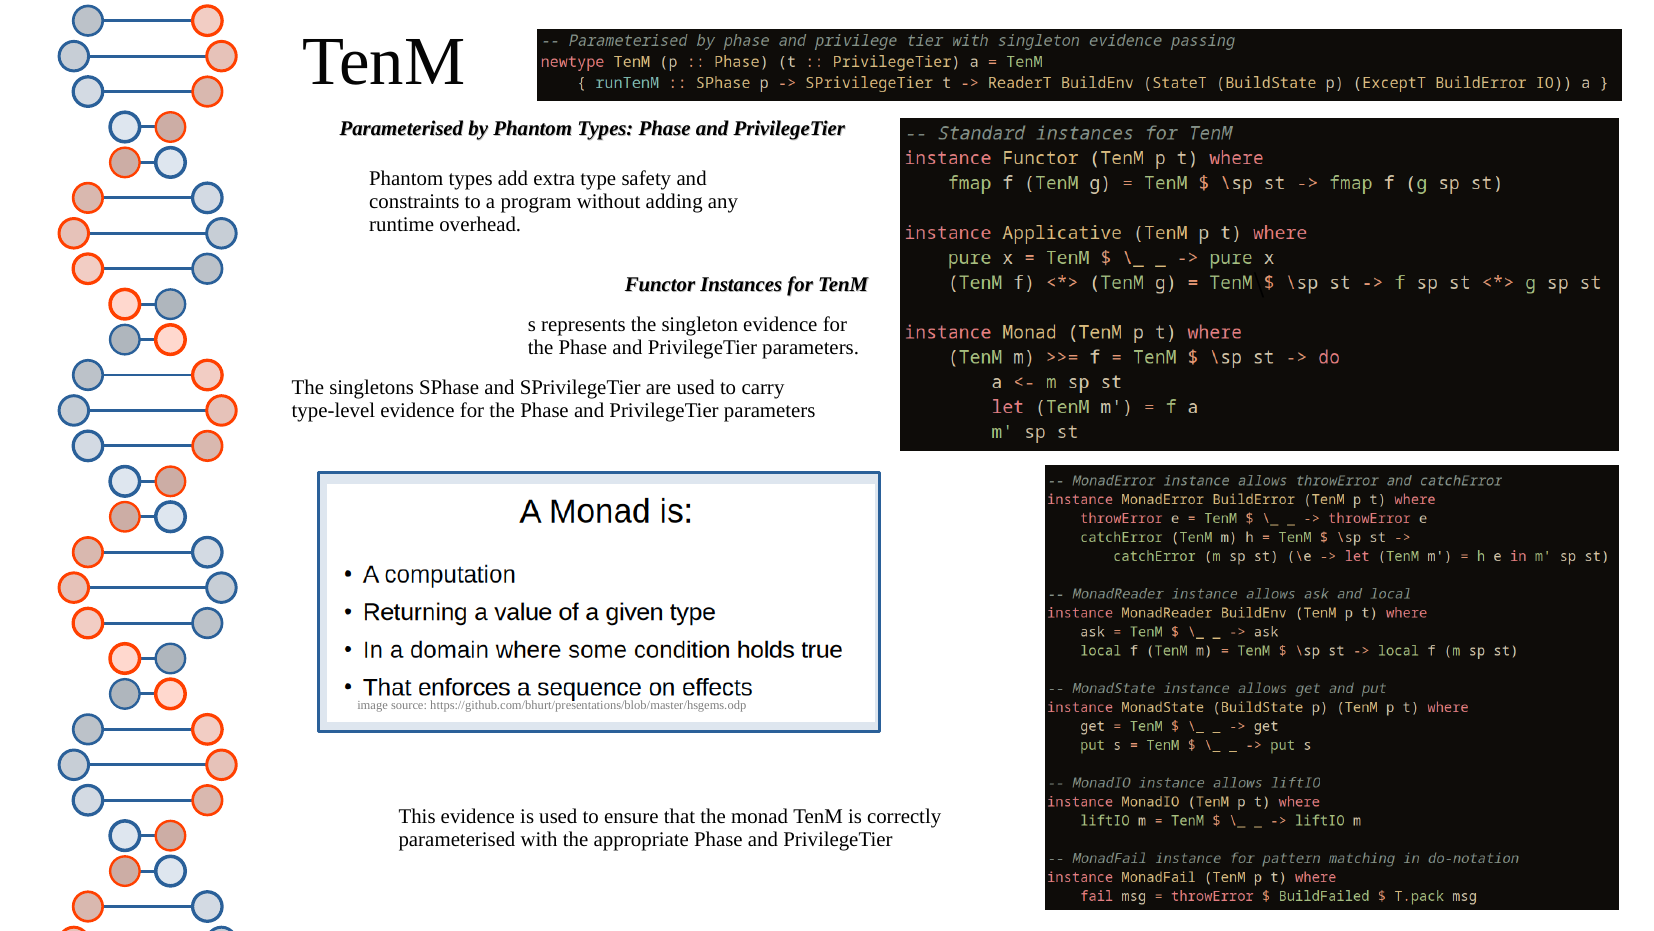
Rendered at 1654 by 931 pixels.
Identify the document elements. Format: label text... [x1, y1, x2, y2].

text_box [318, 472, 880, 732]
text_box Functor Instances for TenM [610, 265, 901, 304]
text_box Parameterised by Phantom Types: Phase and PrivilegeTier [324, 109, 886, 148]
picture [1045, 465, 1619, 910]
text_box This evidence is used to ensure that the monad TenM is correctly parameterised with the appropriate Phase and PrivilegeTier [383, 797, 975, 886]
picture [537, 29, 1622, 101]
picture [900, 118, 1619, 451]
text_box Phantom types add extra type safety and constraints to a program without adding any runtime overhead. [354, 159, 811, 256]
text_box s represents the singleton evidence for the Phase and PrivilegeTier parameters. [513, 305, 886, 355]
text_box The singletons SPhase and SPrivilegeTier are used to carry type-level evidence for the Phase and PrivilegeTier parameters [276, 368, 837, 432]
picture [327, 484, 875, 722]
title TenM [265, 23, 502, 100]
text_box image source: https://github.com/bhurt/presentations/blob/master/hsgems.odp [342, 690, 904, 726]
